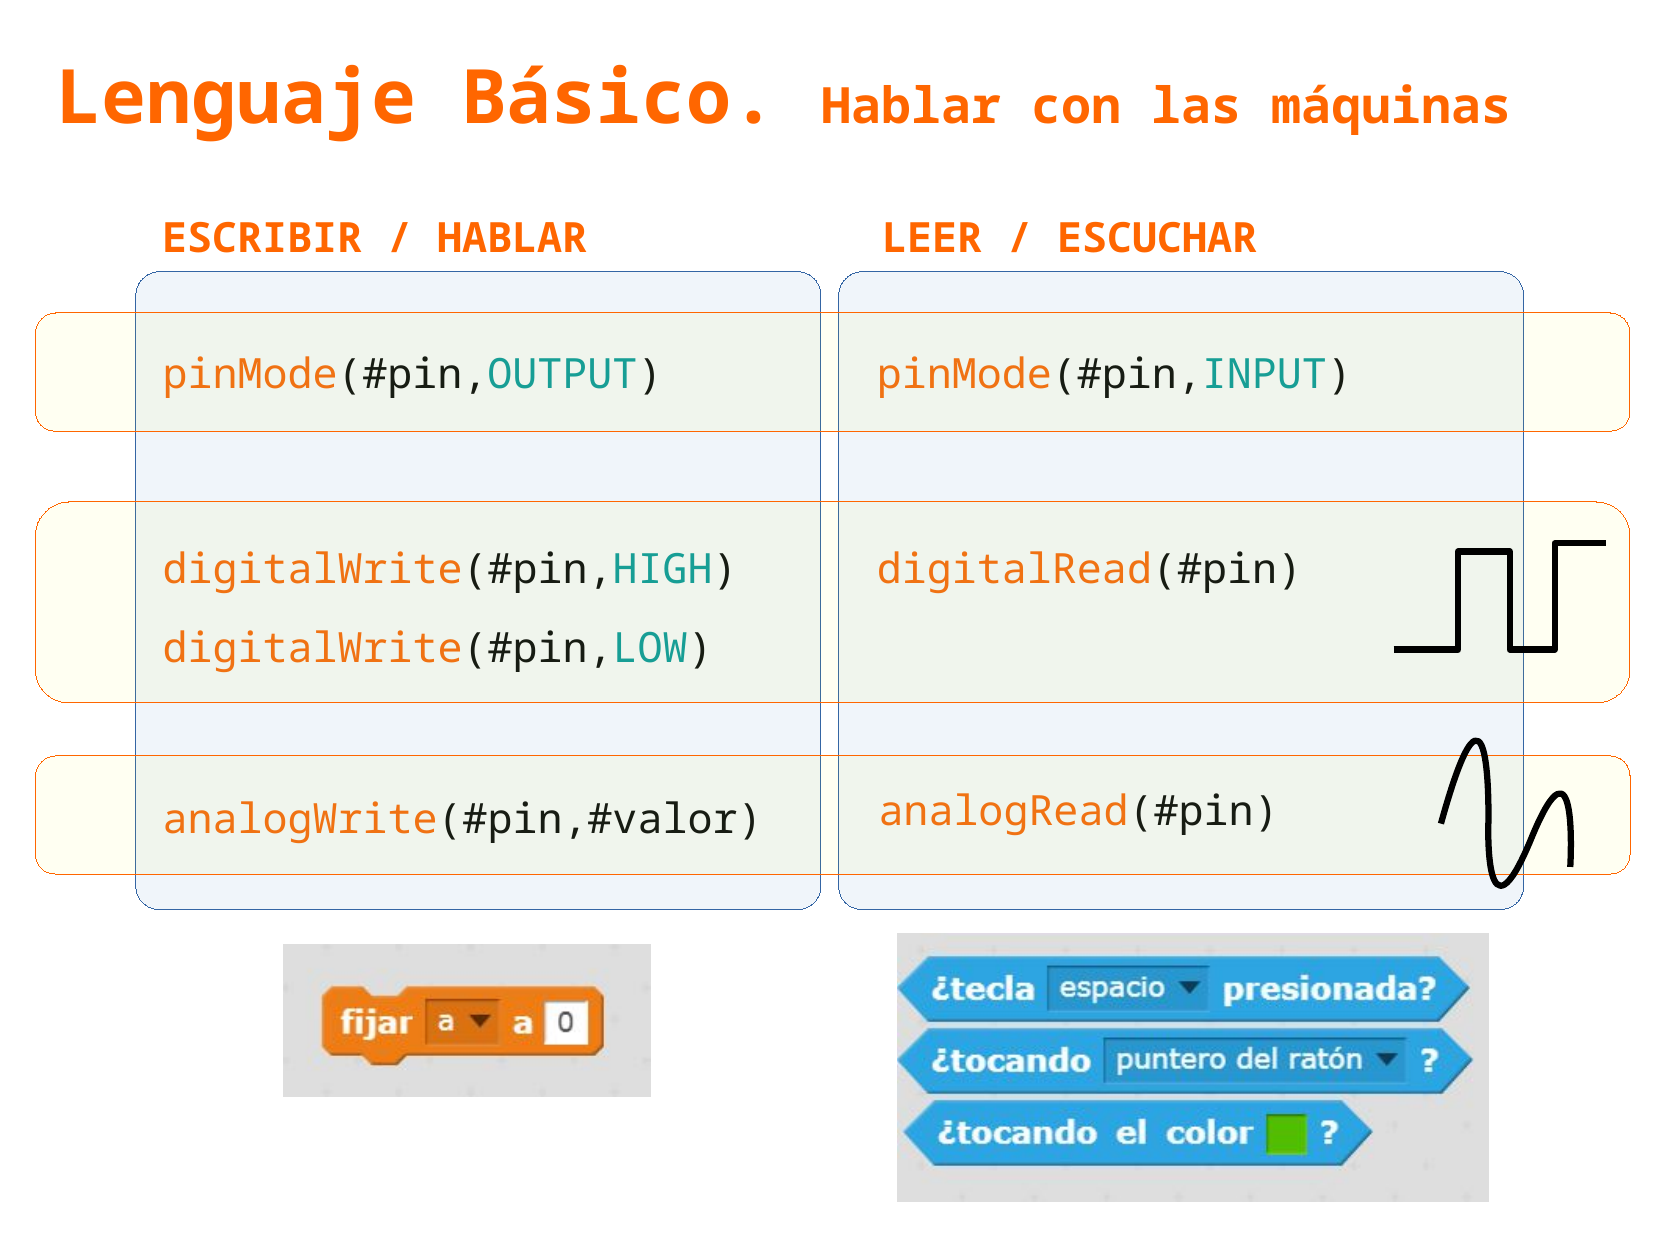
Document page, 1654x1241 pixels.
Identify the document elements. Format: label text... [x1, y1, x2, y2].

text_box Lenguaje Básico. Hablar con las máquinas [41, 35, 1642, 199]
text_box LEER / ESCUCHAR [868, 200, 1453, 271]
text_box ESCRIBIR / HABLAR [147, 200, 745, 274]
text_box [35, 271, 1631, 910]
picture [897, 933, 1489, 1202]
picture [283, 944, 651, 1097]
